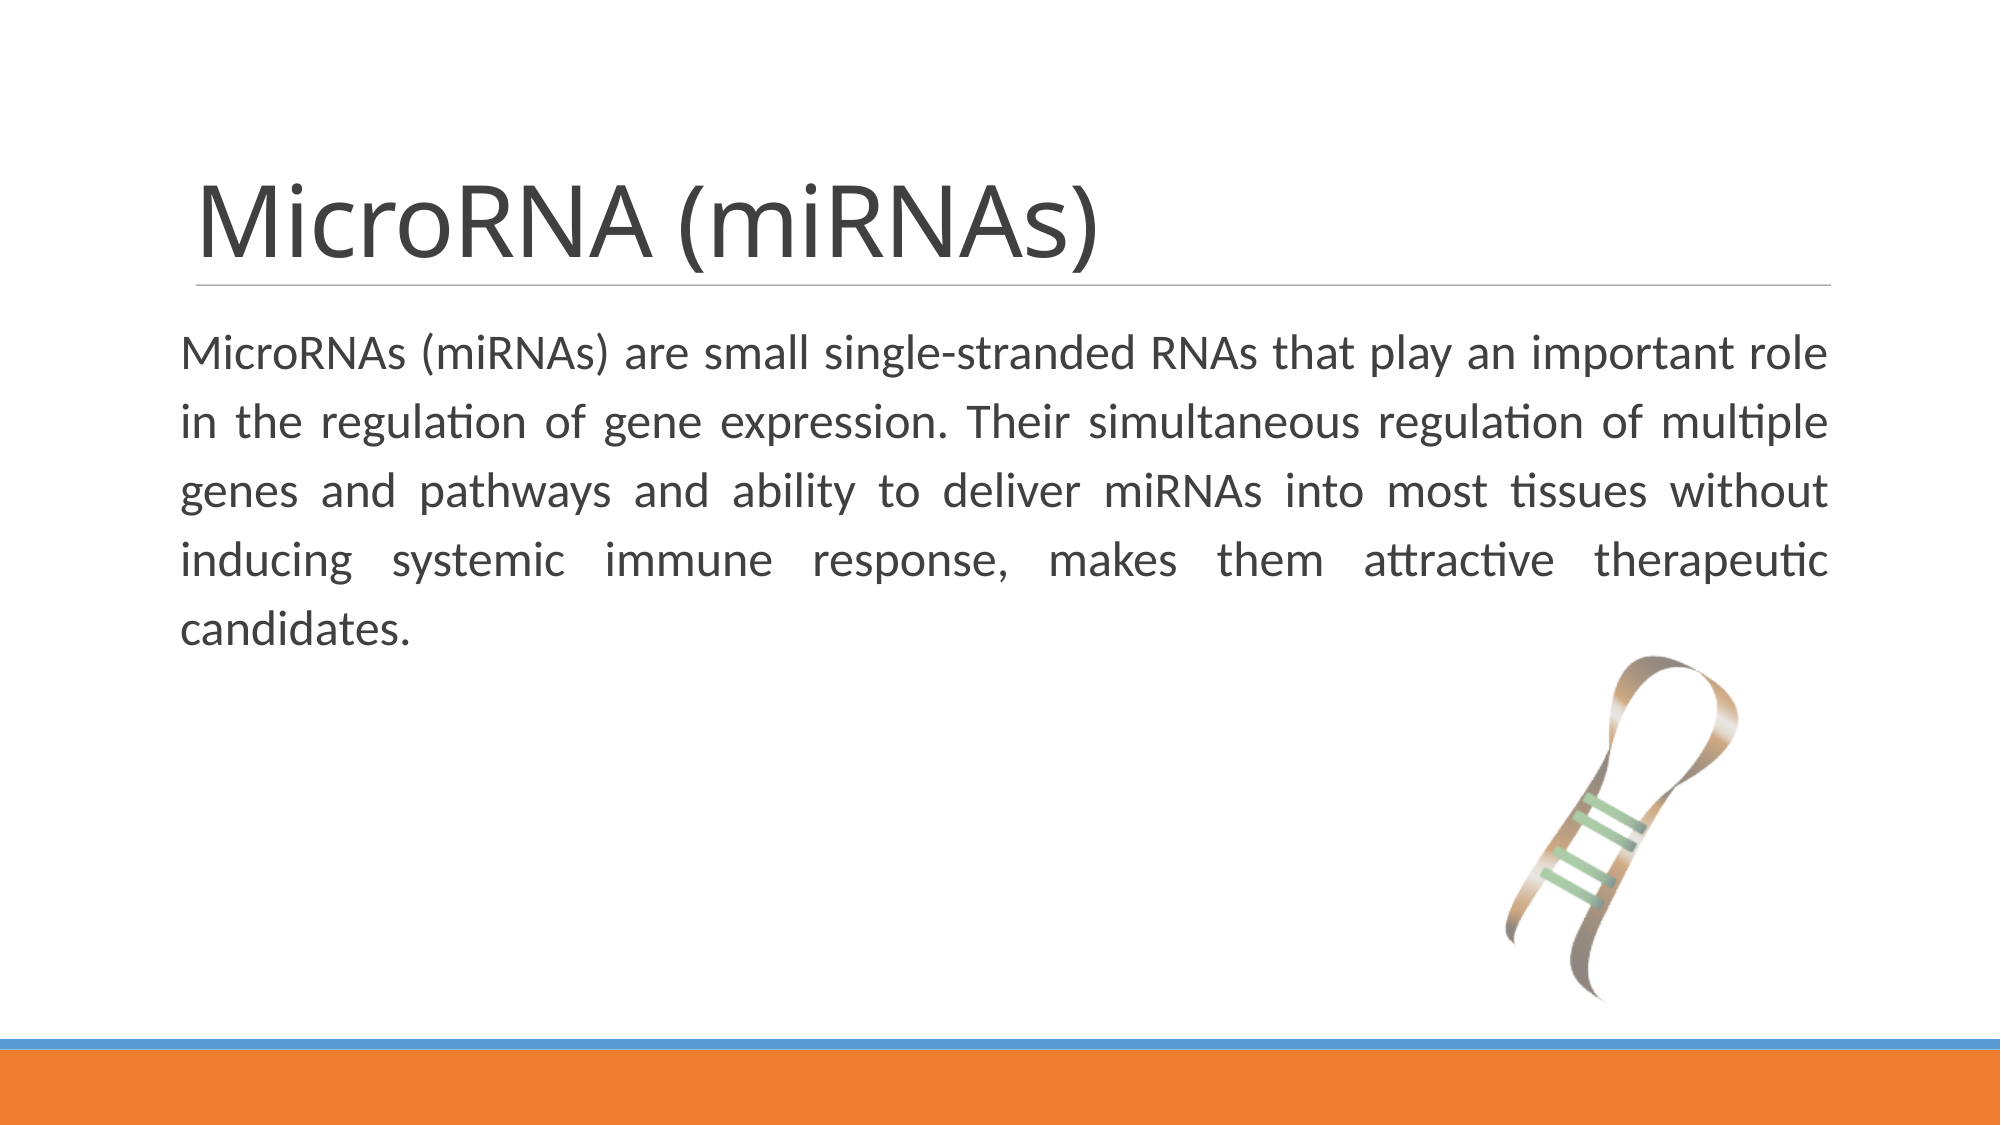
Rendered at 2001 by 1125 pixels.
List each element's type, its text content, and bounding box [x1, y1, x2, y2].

picture [1476, 638, 1772, 1004]
title MicroRNA (miRNAs) [180, 47, 1830, 285]
list MicroRNAs (miRNAs) are small single-stranded RNAs that play an important role in the regulation of gene expression. Their simultaneous regulation of multiple genes and pathways and ability to deliver miRNAs into most tissues without inducing systemic immune response, makes them attractive therapeutic candidates. [180, 302, 1830, 963]
